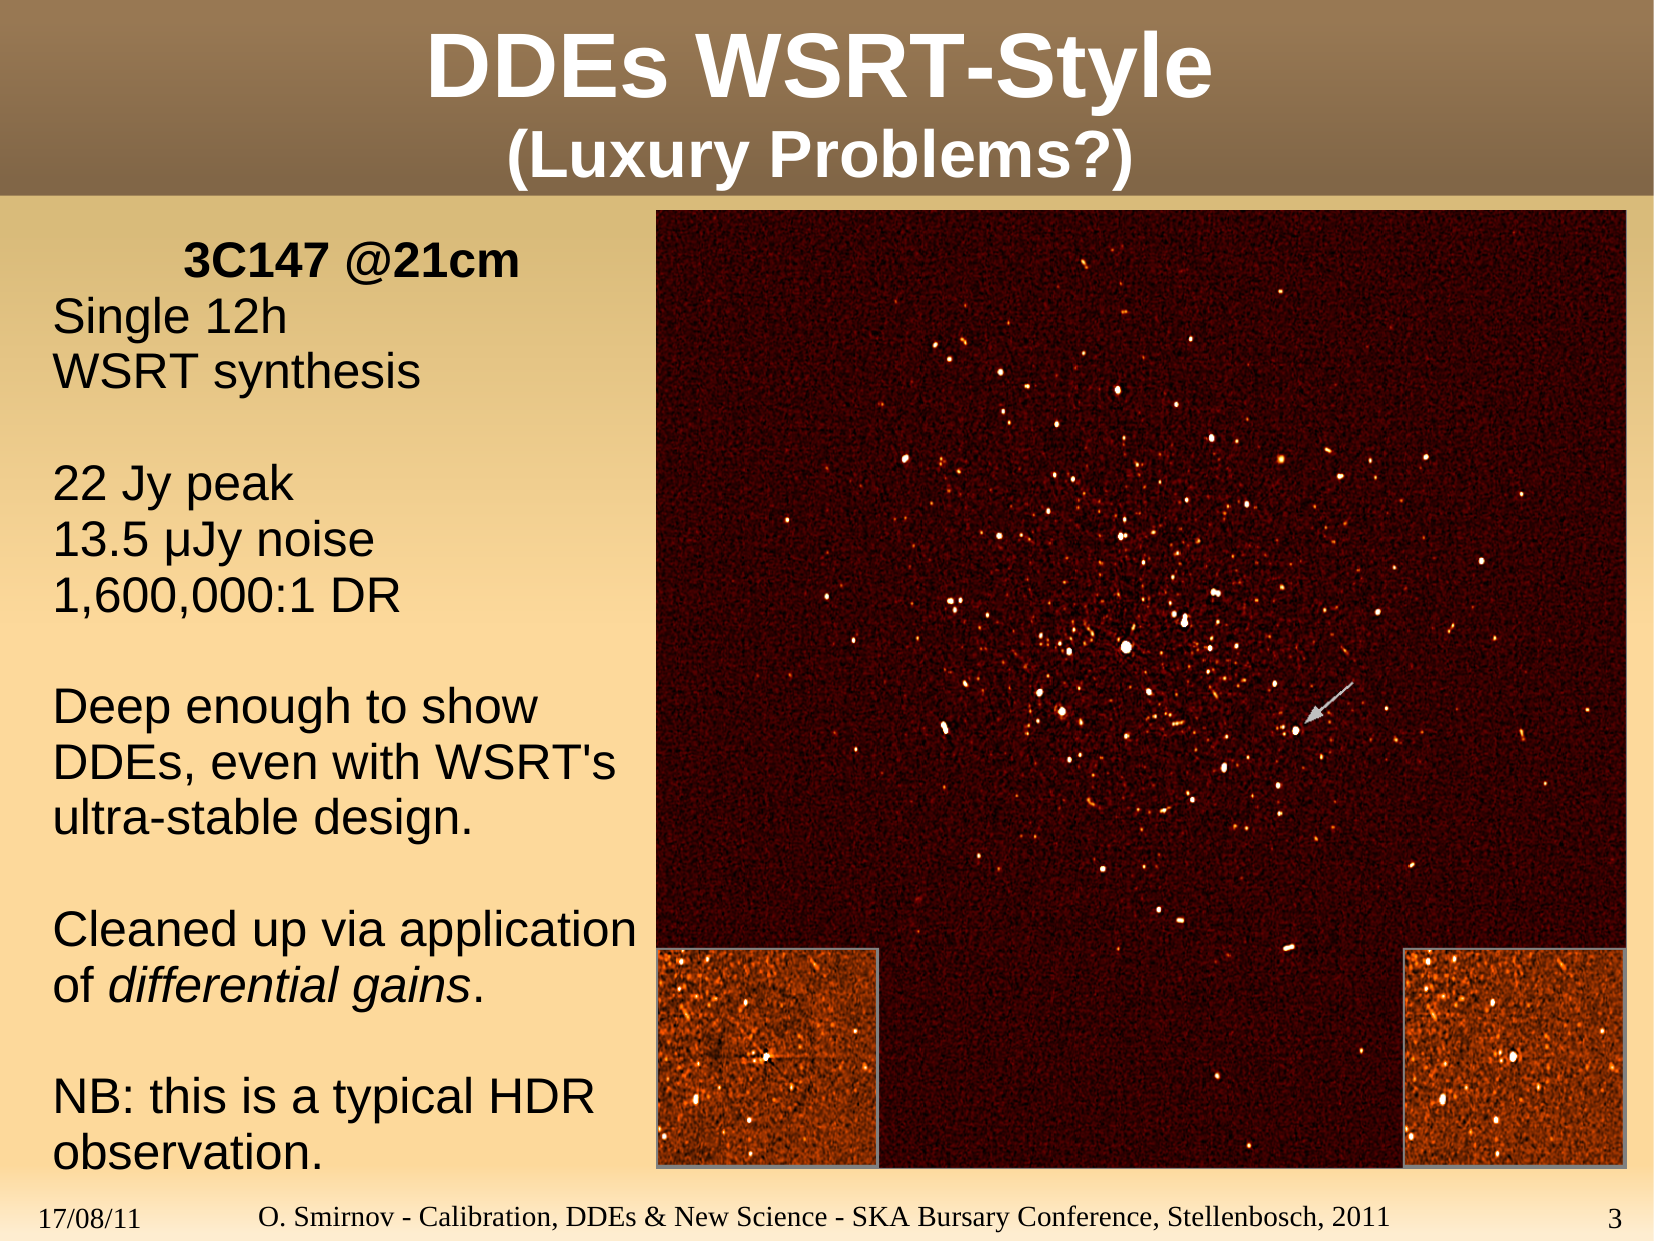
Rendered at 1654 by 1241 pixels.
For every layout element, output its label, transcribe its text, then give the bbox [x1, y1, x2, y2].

title DDEs WSRT-Style (Luxury Problems?) [76, 7, 1565, 200]
text_box 3C147 @21cm Single 12h WSRT synthesis 22 Jy peak 13.5 μJy noise 1,600,000:1 DR Deep enough to show DDEs, even with WSRT's ultra-stable design. Cleaned up via application of differential gains. NB: this is a typical HDR observation. [37, 224, 638, 1163]
picture [0, 0, 1654, 1241]
